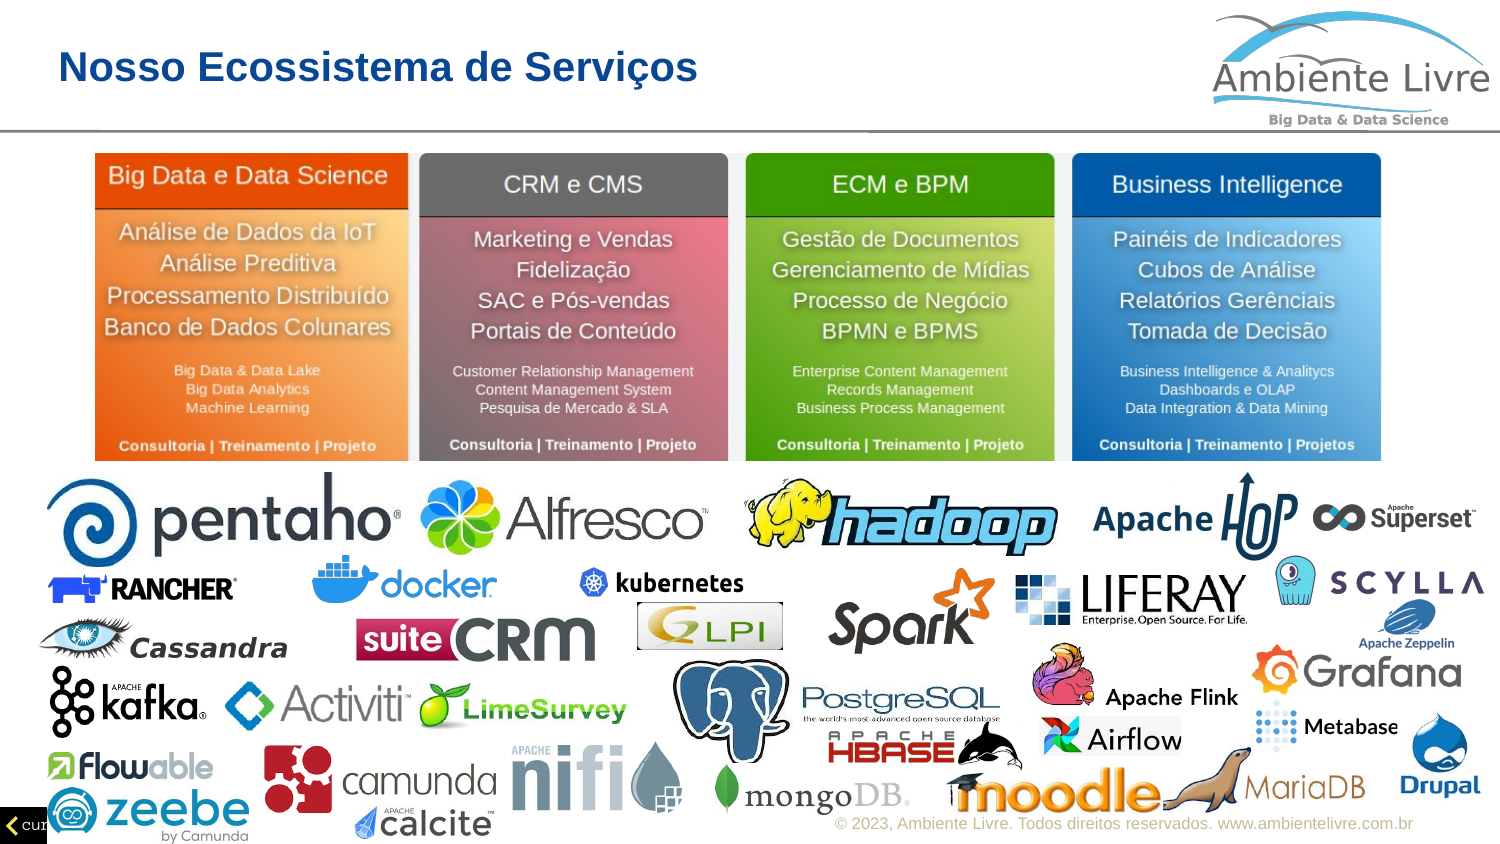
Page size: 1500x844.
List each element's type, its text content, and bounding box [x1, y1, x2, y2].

picture [47, 574, 237, 603]
picture [95, 153, 1382, 461]
picture [35, 614, 303, 745]
picture [47, 752, 213, 780]
picture [0, 787, 249, 844]
picture [1311, 501, 1477, 532]
picture [229, 804, 244, 810]
picture [47, 472, 709, 603]
picture [1212, 11, 1489, 127]
picture [744, 478, 1058, 556]
picture [354, 617, 596, 662]
title Nosso Ecossistema de Serviços [43, 8, 1127, 129]
picture [826, 566, 996, 655]
picture [637, 602, 783, 650]
picture [578, 566, 744, 597]
picture [224, 469, 1488, 839]
